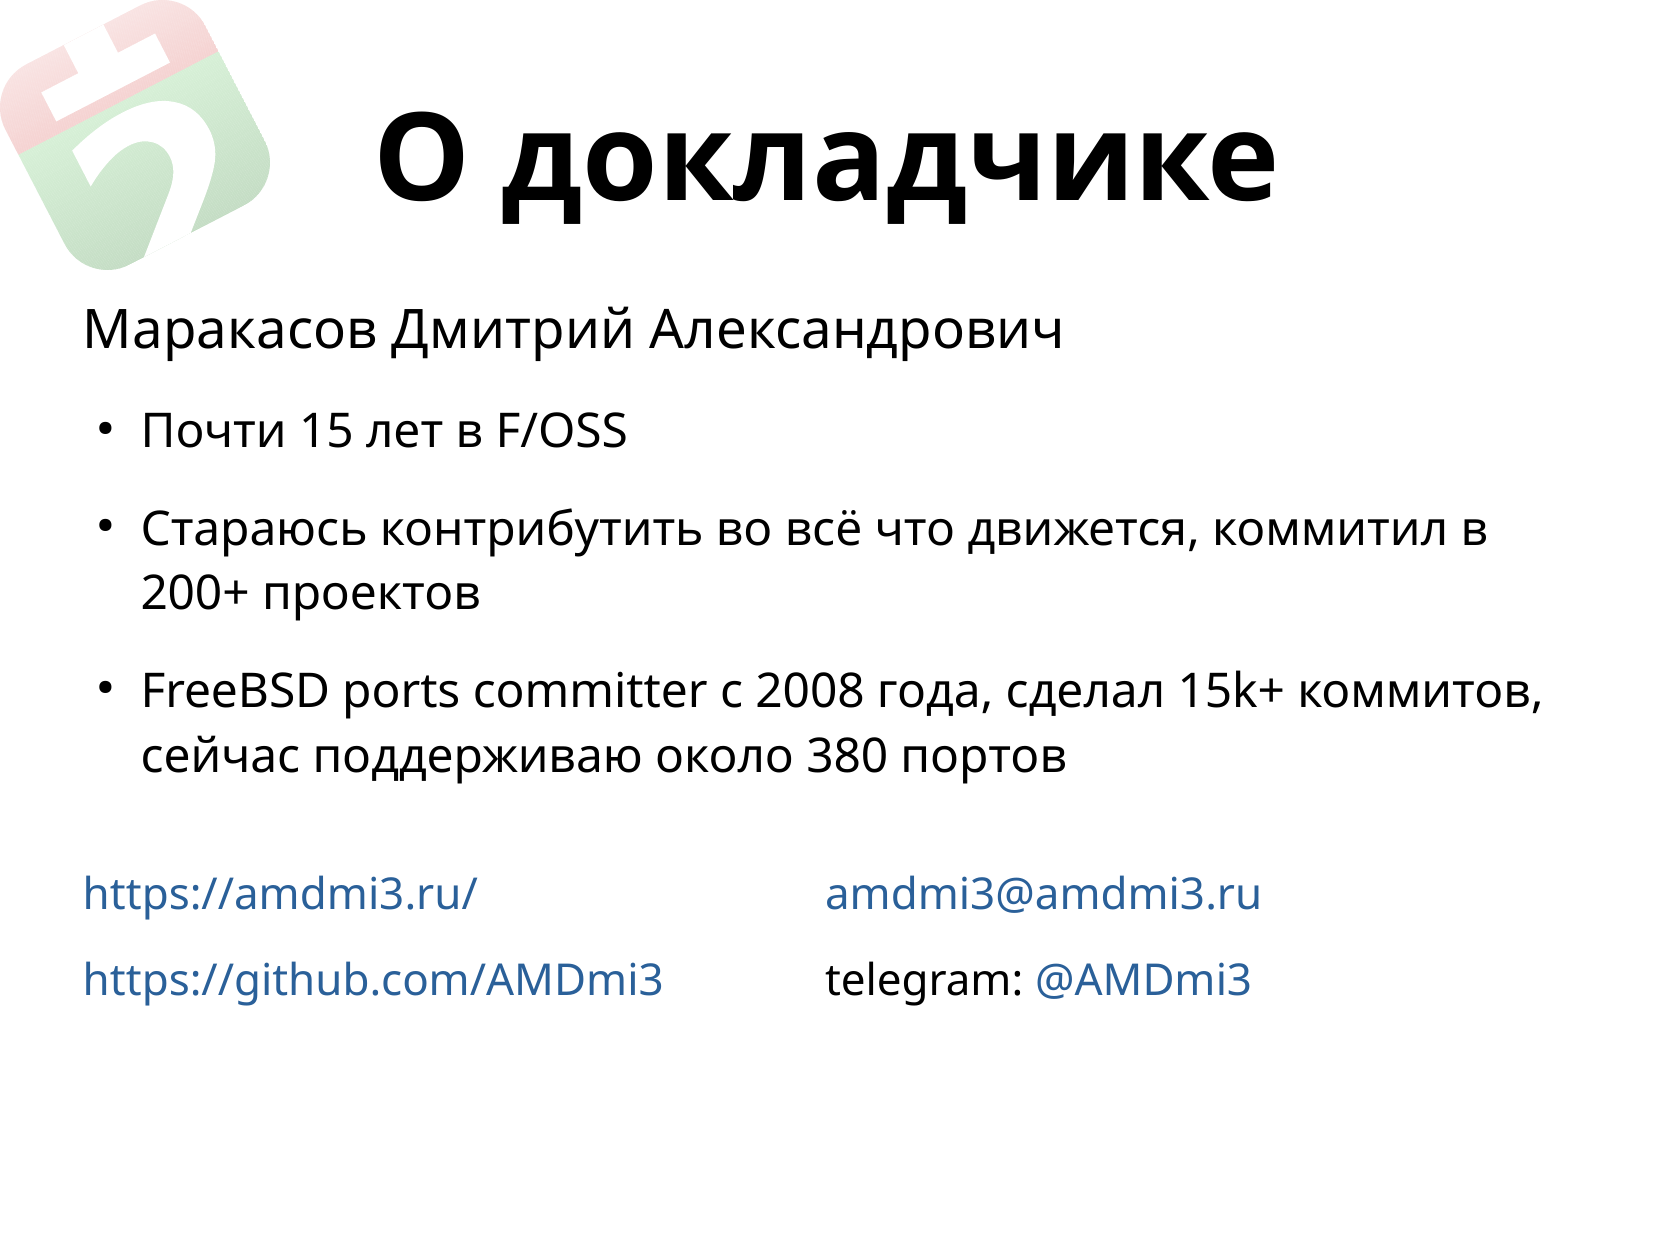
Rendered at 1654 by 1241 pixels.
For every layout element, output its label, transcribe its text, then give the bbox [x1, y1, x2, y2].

list https://amdmi3.ru/ https://github.com/AMDmi3 [82, 862, 825, 1009]
title О докладчике [82, 49, 1571, 257]
list amdmi3@amdmi3.ru telegram: @AMDmi3 [825, 862, 1568, 1009]
list Маракасов Дмитрий Александрович Почти 15 лет в F/OSS Стараюсь контрибутить во всё что движется, коммитил в 200+ проектов FreeBSD ports committer с 2008 года, сделал 15k+ коммитов, сейчас поддерживаю около 380 портов [82, 290, 1571, 863]
